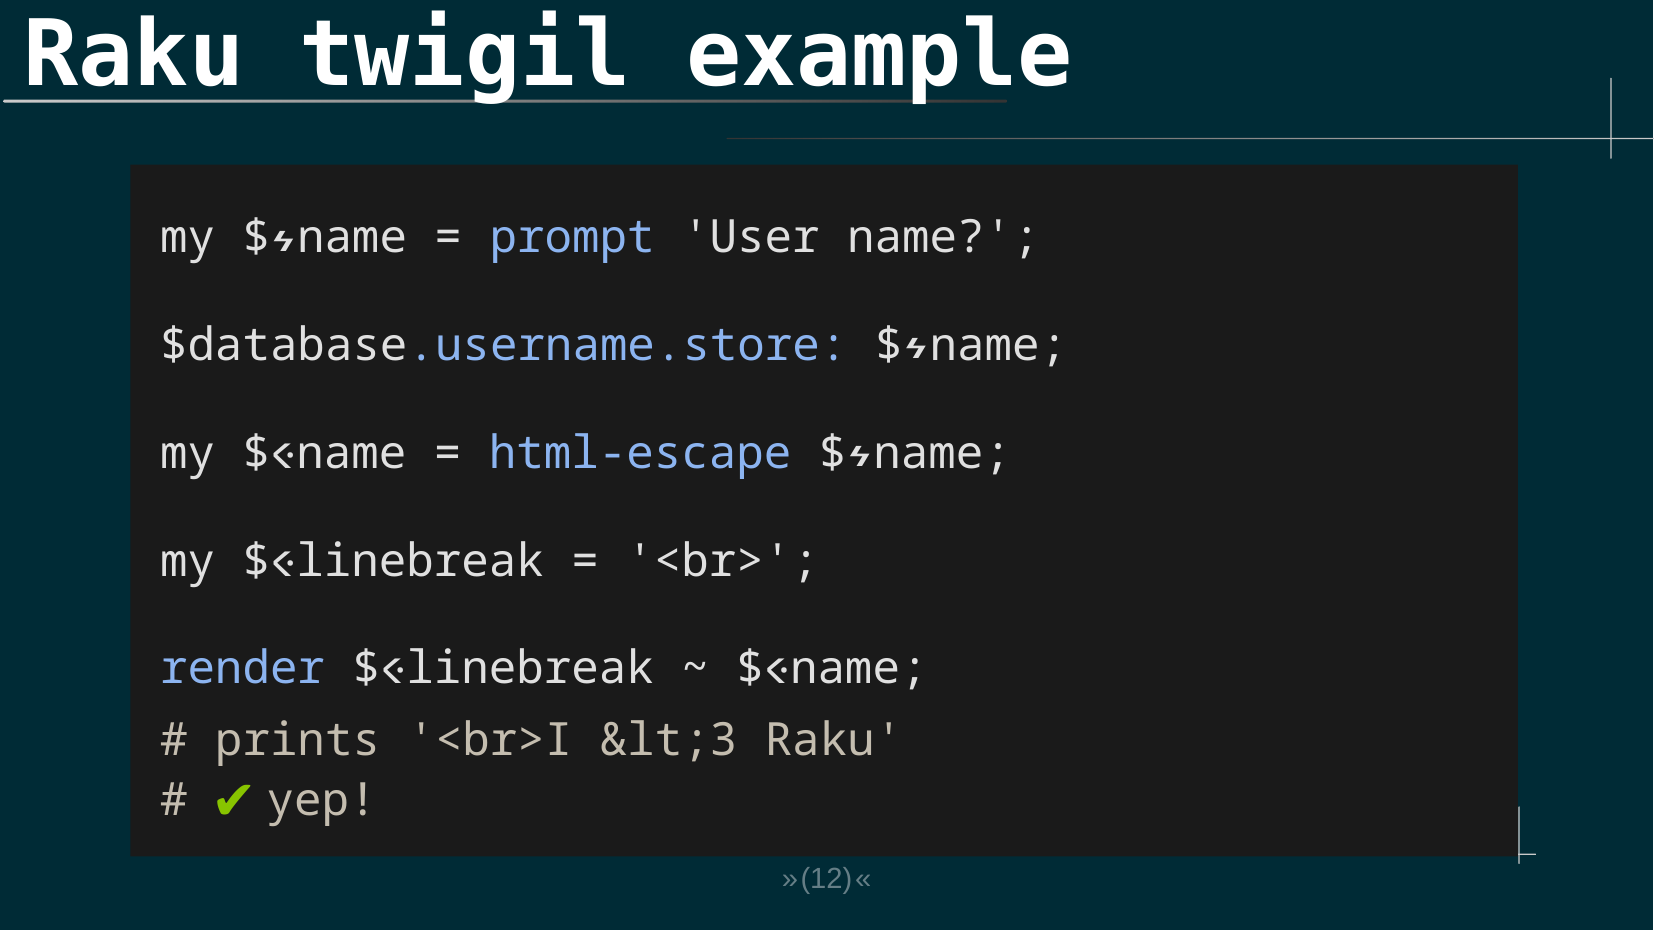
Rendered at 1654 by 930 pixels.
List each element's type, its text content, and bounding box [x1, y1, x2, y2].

title Raku twigil example [23, 0, 1588, 108]
text_box my $𐓷name = prompt 'User name?'; $database.username.store: $𐓷name; my $ⲵname = html-escape $𐓷name; my $ⲵlinebreak = '<br>'; render $ⲵlinebreak ~ $ⲵname; # prints '<br>I &lt;3 Raku' # ✔ yep! [130, 164, 1518, 851]
